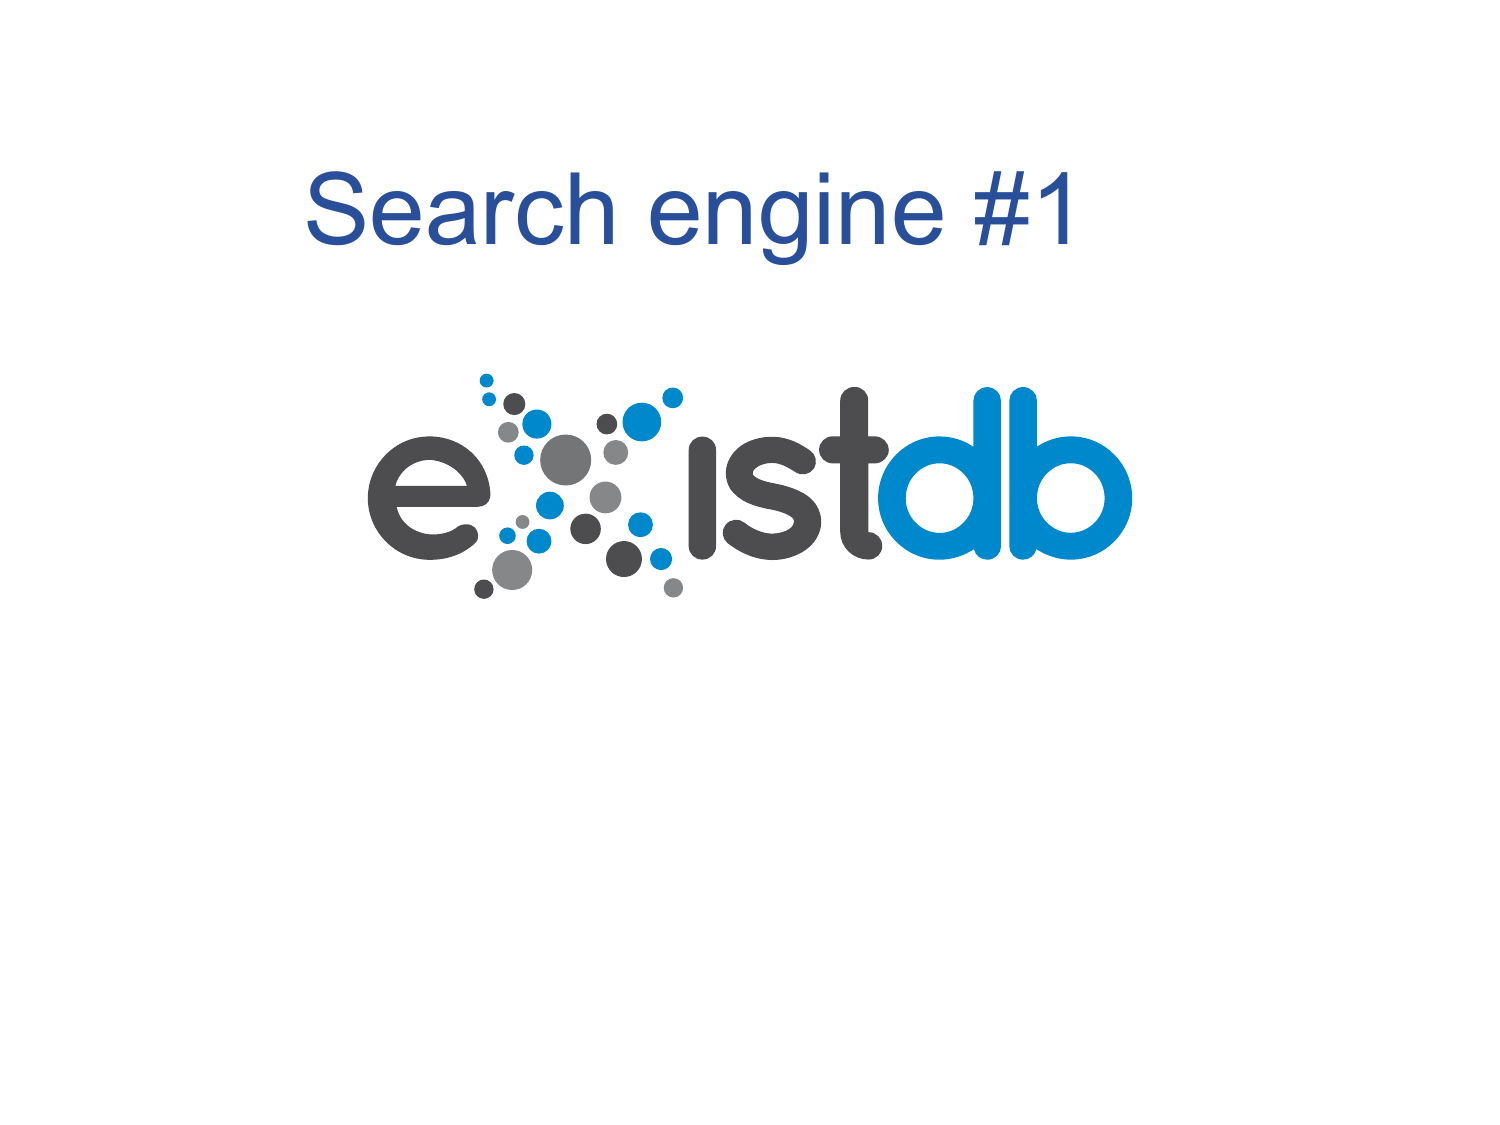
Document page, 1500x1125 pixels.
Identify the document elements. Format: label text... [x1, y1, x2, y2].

picture [360, 366, 1140, 607]
title Search engine #1 [181, 115, 1209, 304]
